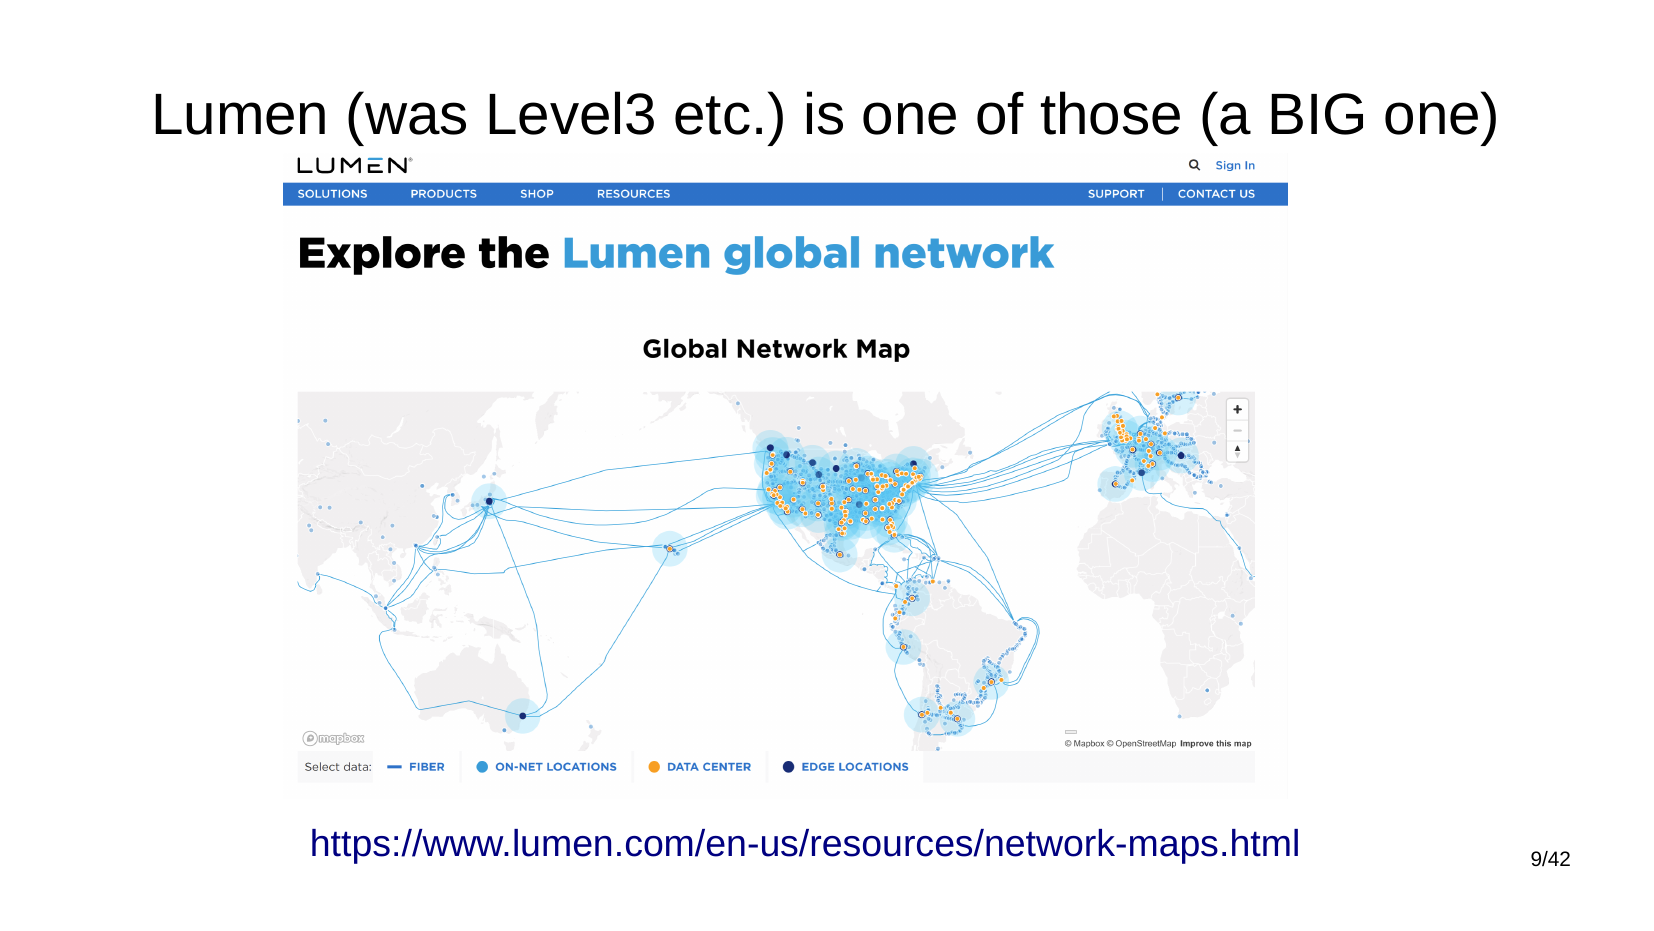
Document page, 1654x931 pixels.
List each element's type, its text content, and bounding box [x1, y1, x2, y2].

picture [283, 153, 1288, 800]
title Lumen (was Level3 etc.) is one of those (a BIG one) [82, 37, 1571, 193]
text_box https://www.lumen.com/en-us/resources/network-maps.html [295, 814, 1316, 872]
